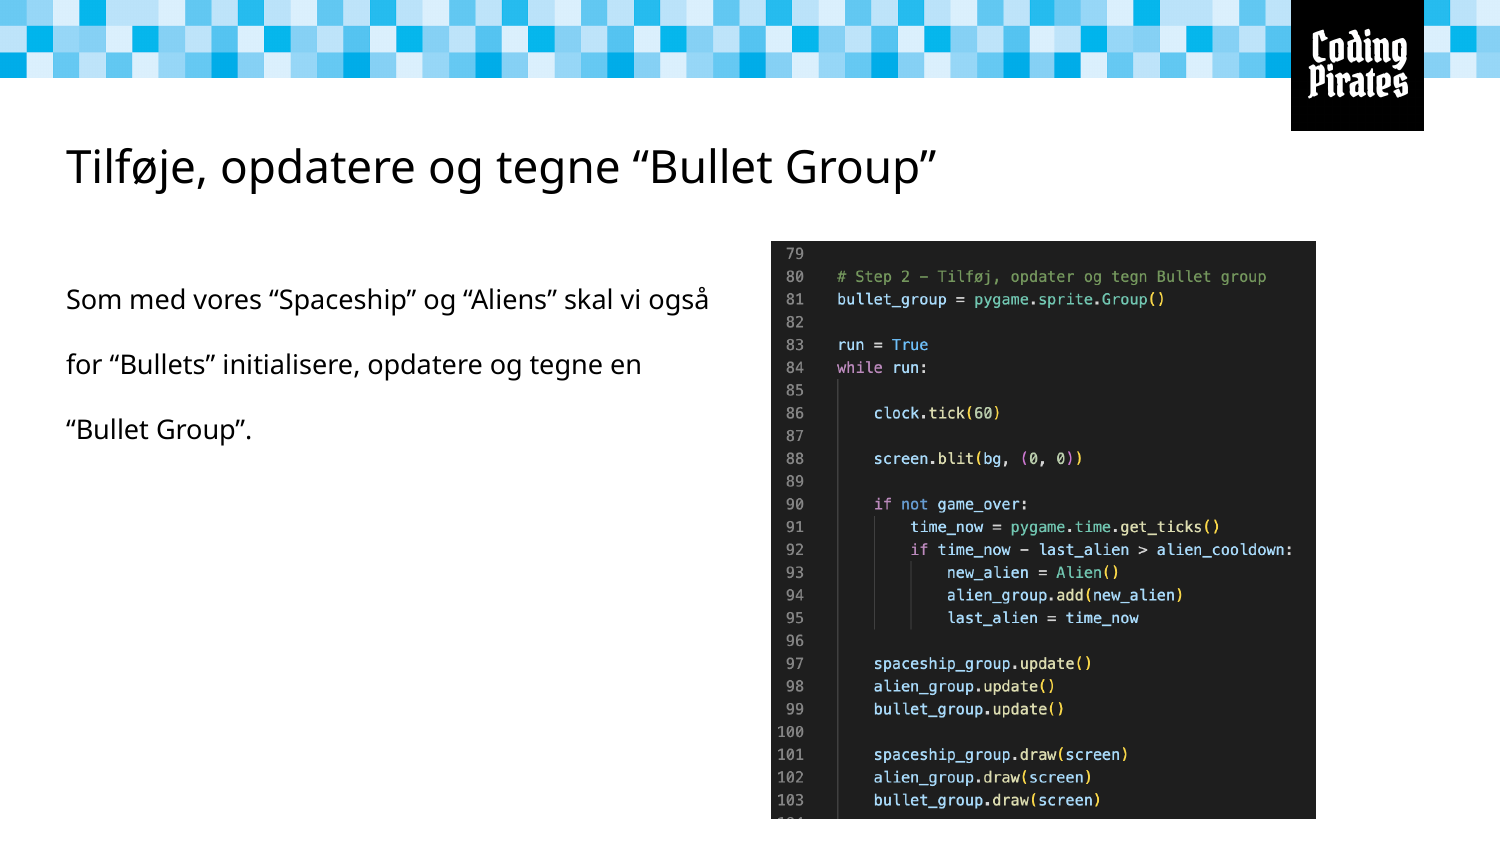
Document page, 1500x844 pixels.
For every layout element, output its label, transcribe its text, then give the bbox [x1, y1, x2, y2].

picture [771, 241, 1316, 819]
picture [1291, 0, 1424, 131]
title Tilføje, opdatere og tegne “Bullet Group” [51, 123, 1388, 217]
picture [0, 0, 1056, 78]
list Som med vores “Spaceship” og “Aliens” skal vi også for “Bullets” initialisere, opdatere og tegne en “Bullet Group”. [51, 234, 747, 800]
